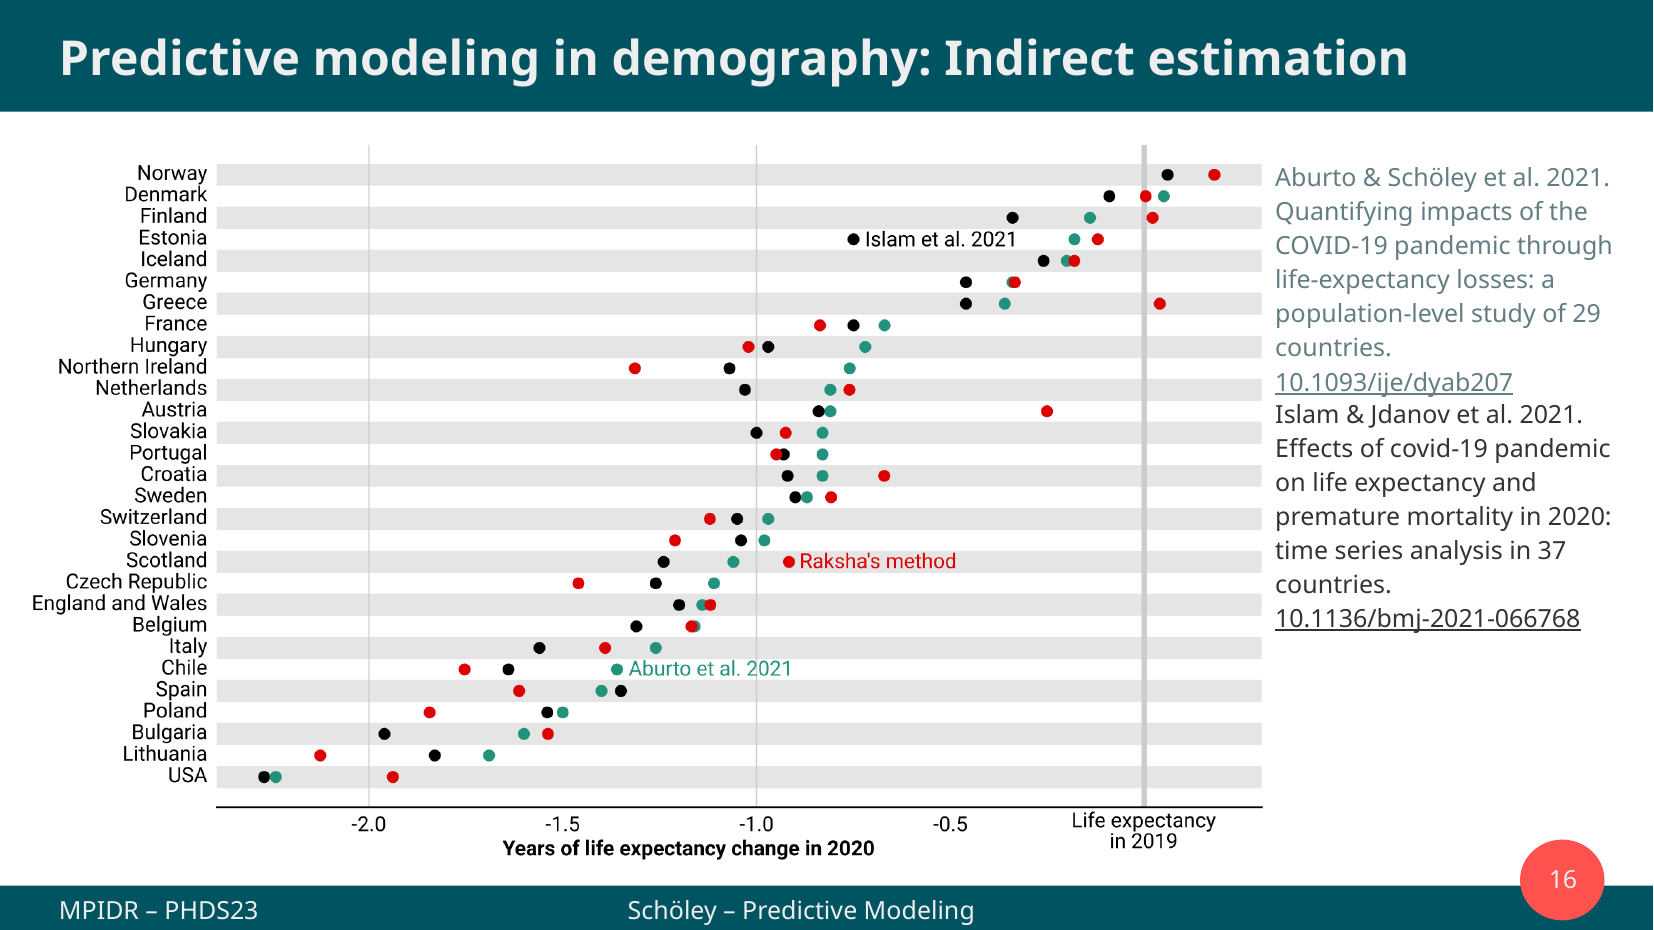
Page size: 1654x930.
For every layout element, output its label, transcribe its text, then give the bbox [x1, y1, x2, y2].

text_box Aburto & Schöley et al. 2021. Quantifying impacts of the COVID-19 pandemic through life-expectancy losses: a population-level study of 29 countries. 10.1093/ije/dyab207 [1260, 152, 1651, 378]
text_box Islam & Jdanov et al. 2021. Effects of covid-19 pandemic on life expectancy and premature mortality in 2020: time series analysis in 37 countries. 10.1136/bmj-2021-066768 [1260, 388, 1651, 614]
title Predictive modeling in demography: Indirect estimation [58, 0, 1594, 117]
picture [21, 134, 1272, 871]
